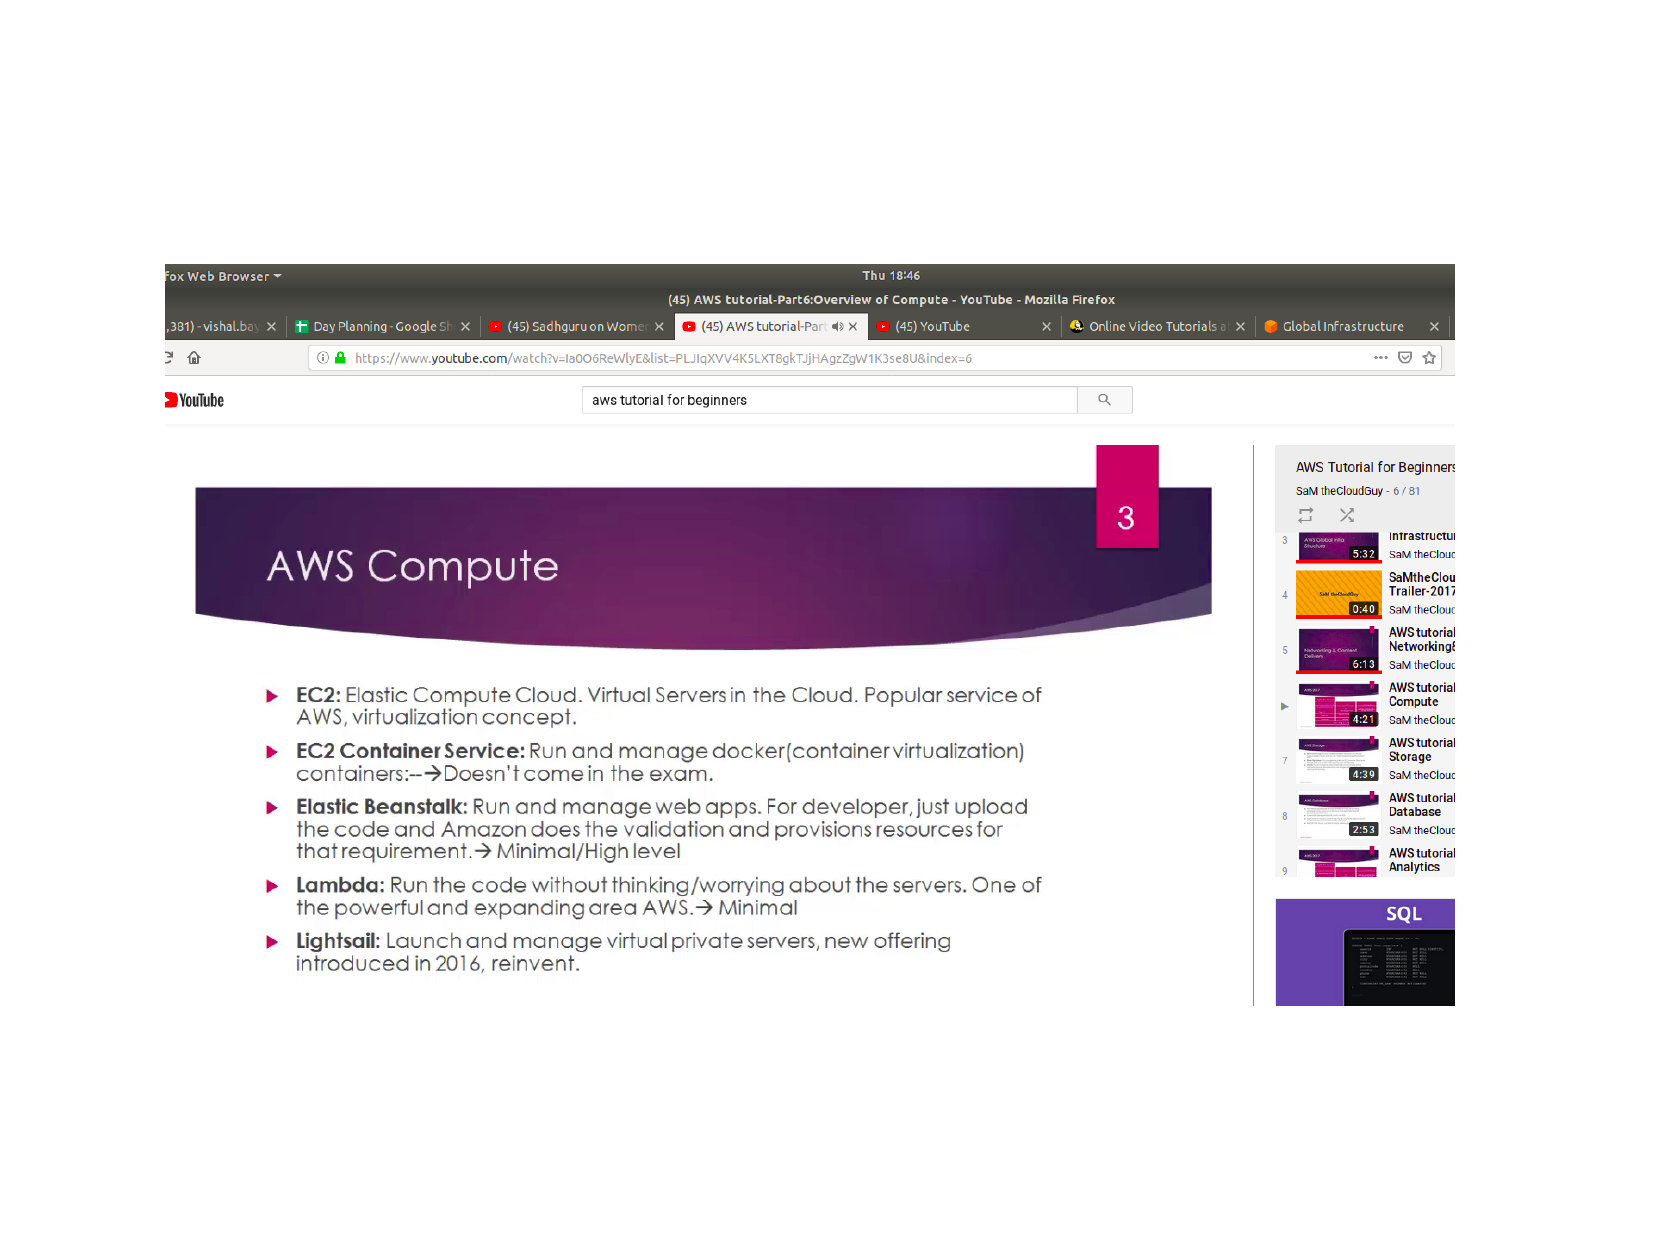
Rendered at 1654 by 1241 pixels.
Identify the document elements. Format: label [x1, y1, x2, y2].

picture [165, 195, 1455, 1006]
